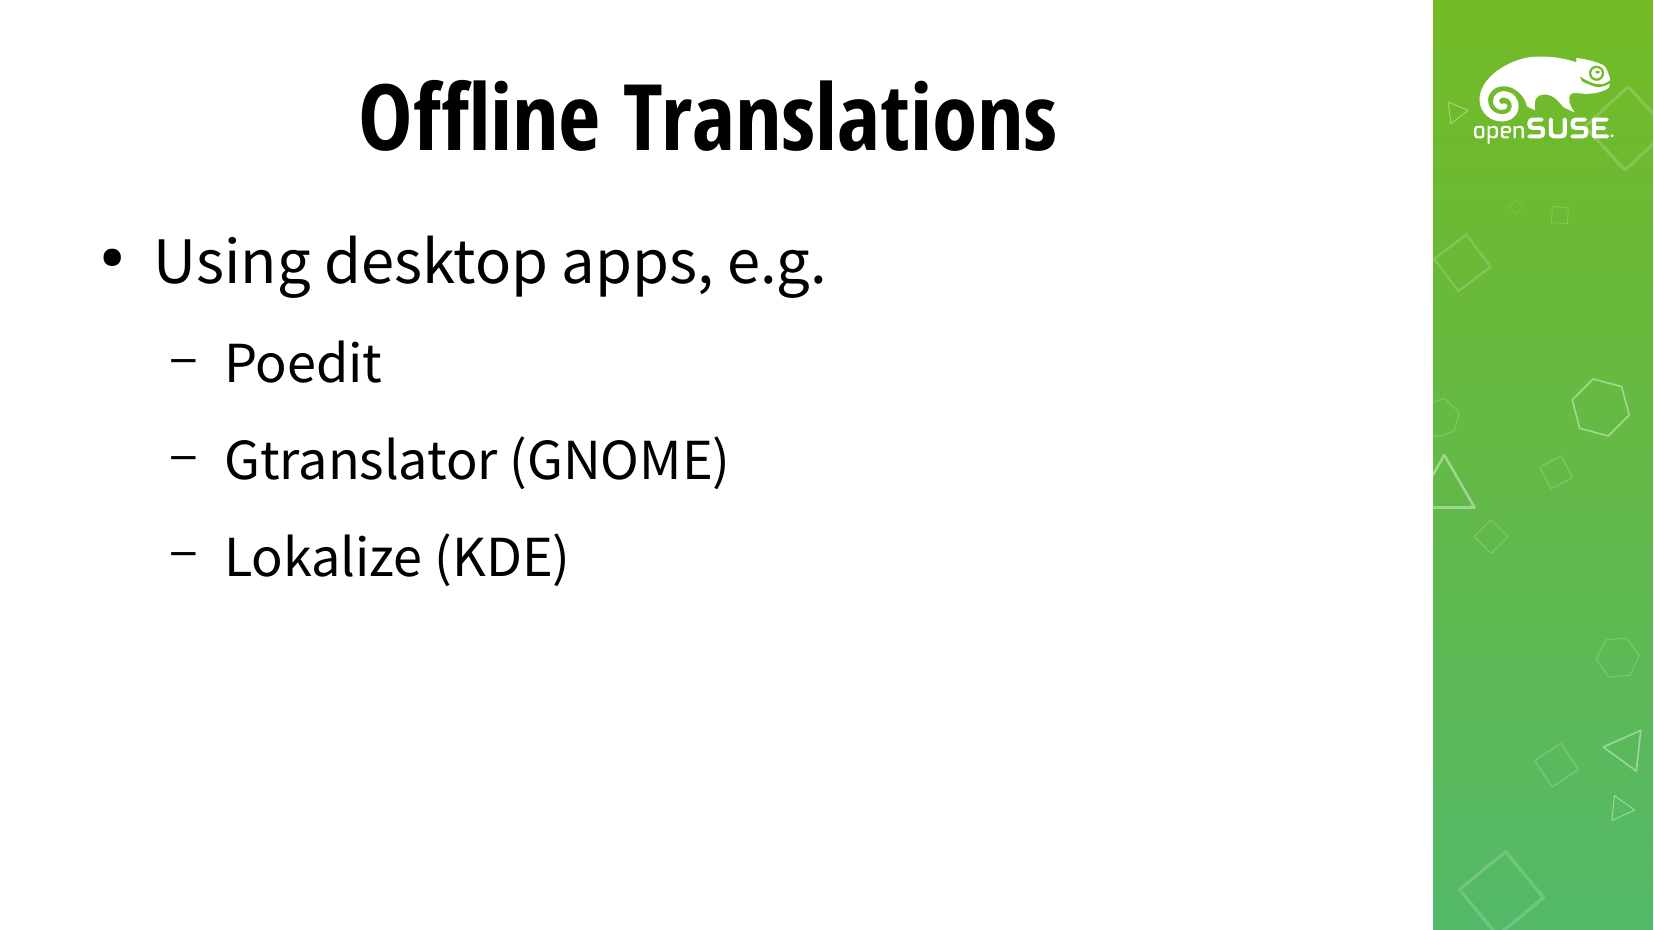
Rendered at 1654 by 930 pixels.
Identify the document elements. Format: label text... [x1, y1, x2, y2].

title Offline Translations [82, 37, 1336, 193]
list Using desktop apps, e.g. Poedit Gtranslator (GNOME) Lokalize (KDE) [82, 217, 1336, 757]
